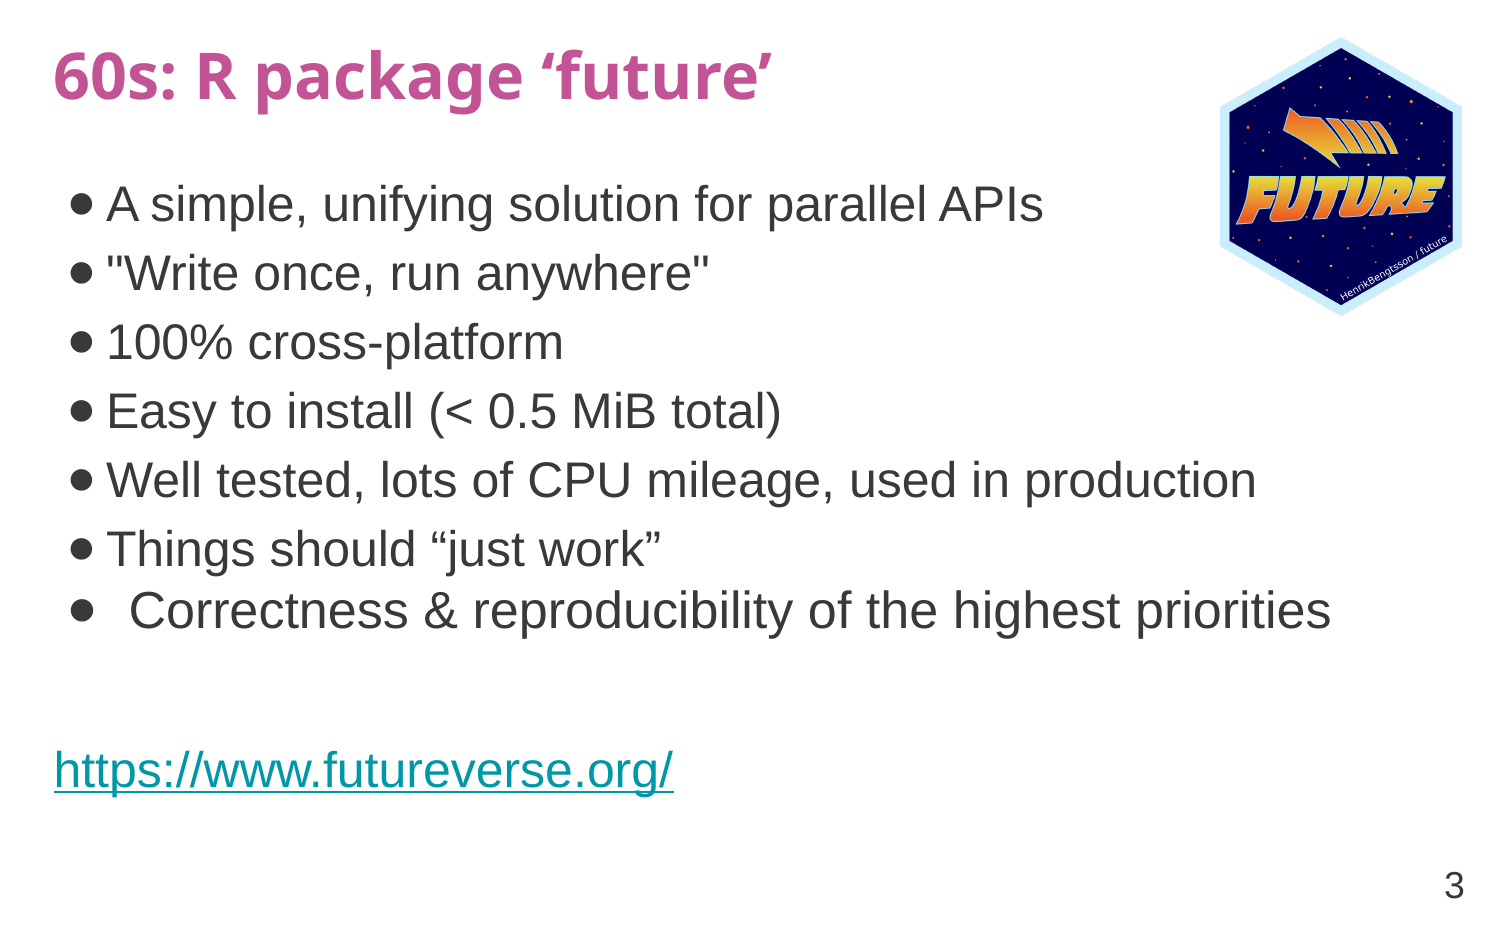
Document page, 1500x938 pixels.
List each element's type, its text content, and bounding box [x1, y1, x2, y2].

picture [1220, 37, 1462, 316]
title 60s: R package ‘future’ [38, 20, 1447, 136]
list A simple, unifying solution for parallel APIs "Write once, run anywhere" 100% cross-platform Easy to install (< 0.5 MiB total) Well tested, lots of CPU mileage, used in production Things should “just work” Correctness & reproducibility of the highest priorities https://www.futureverse.org/ [38, 147, 1437, 850]
slide_number <number> [1393, 858, 1480, 910]
